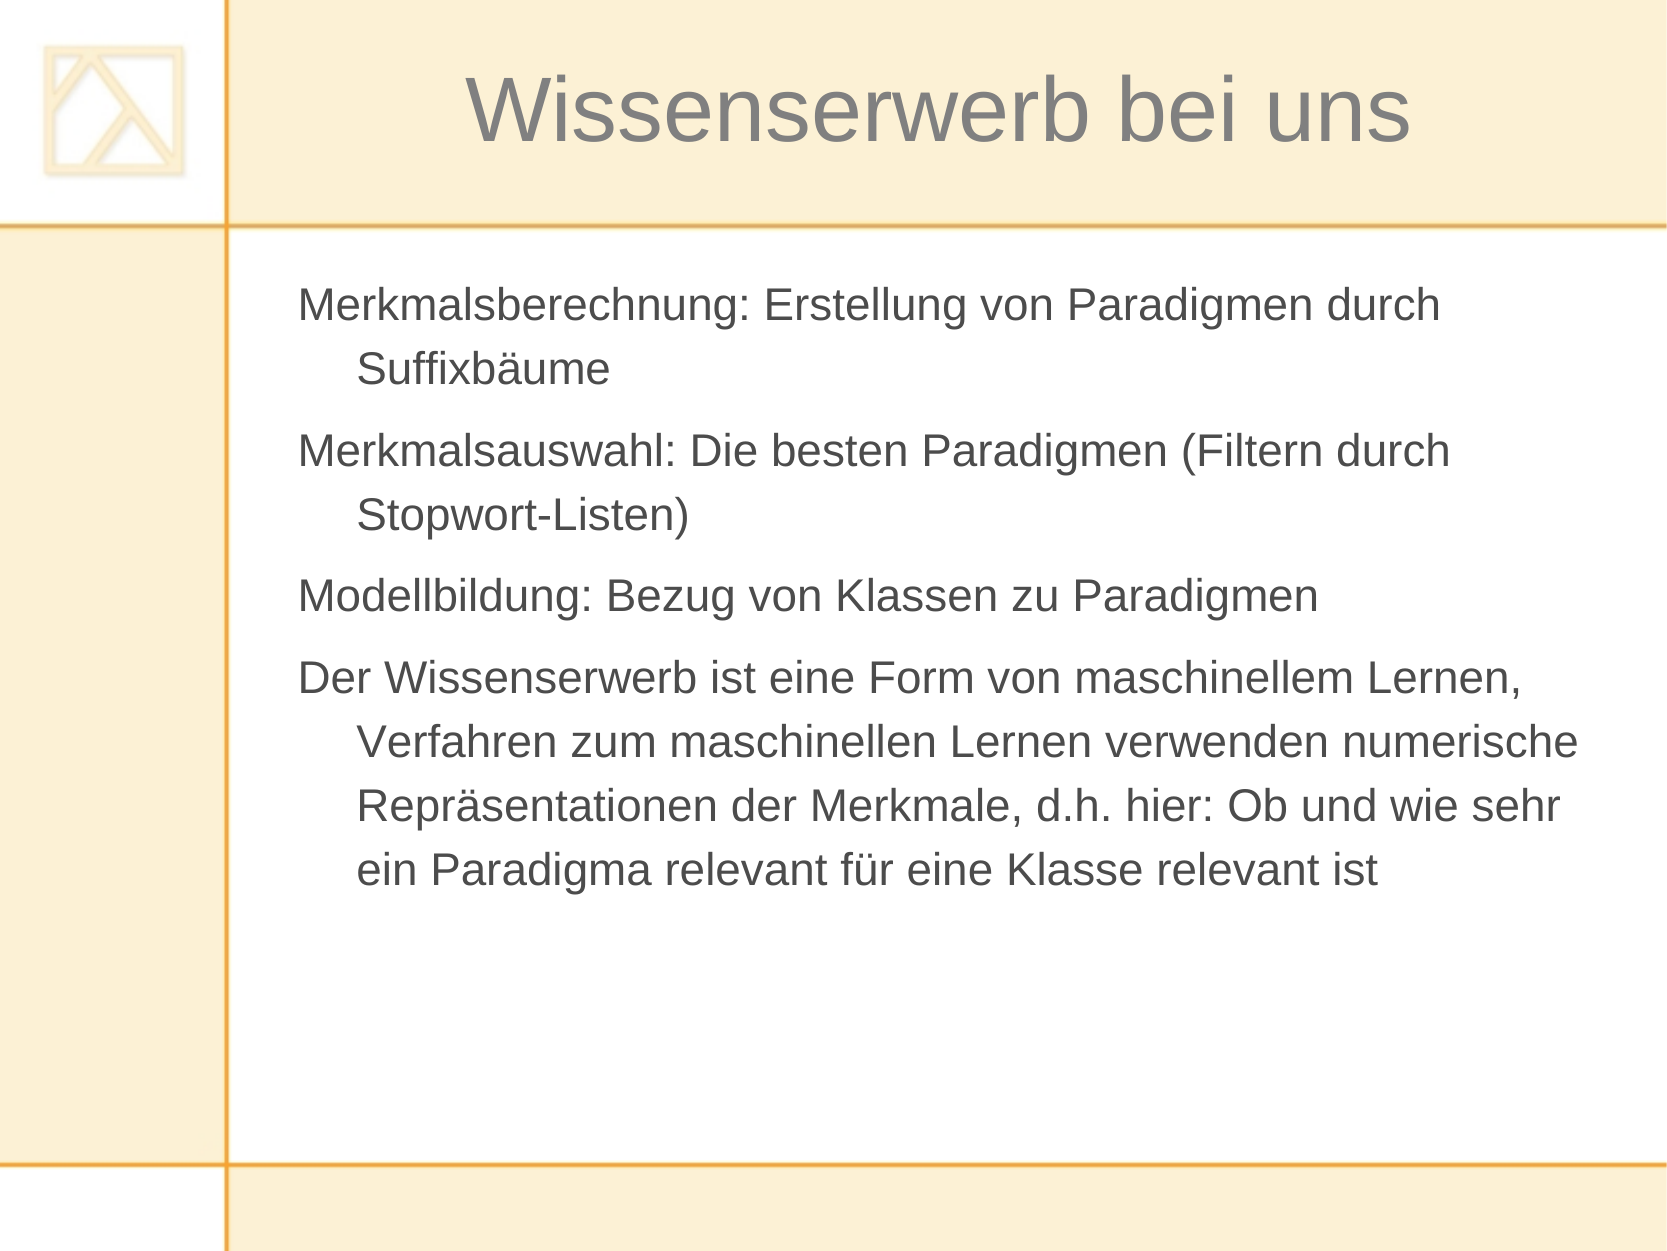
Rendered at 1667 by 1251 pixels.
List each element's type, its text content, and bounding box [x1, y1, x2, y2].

list Merkmalsberechnung: Erstellung von Paradigmen durch Suffixbäume Merkmalsauswahl: Die besten Paradigmen (Filtern durch Stopwort-Listen) Modellbildung: Bezug von Klassen zu Paradigmen Der Wissenserwerb ist eine Form von maschinellem Lernen, Verfahren zum maschinellen Lernen verwenden numerische Repräsentationen der Merkmale, d.h. hier: Ob und wie sehr ein Paradigma relevant für eine Klasse relevant ist [268, 265, 1611, 881]
picture [0, 0, 1667, 1251]
title Wissenserwerb bei uns [268, 0, 1611, 238]
